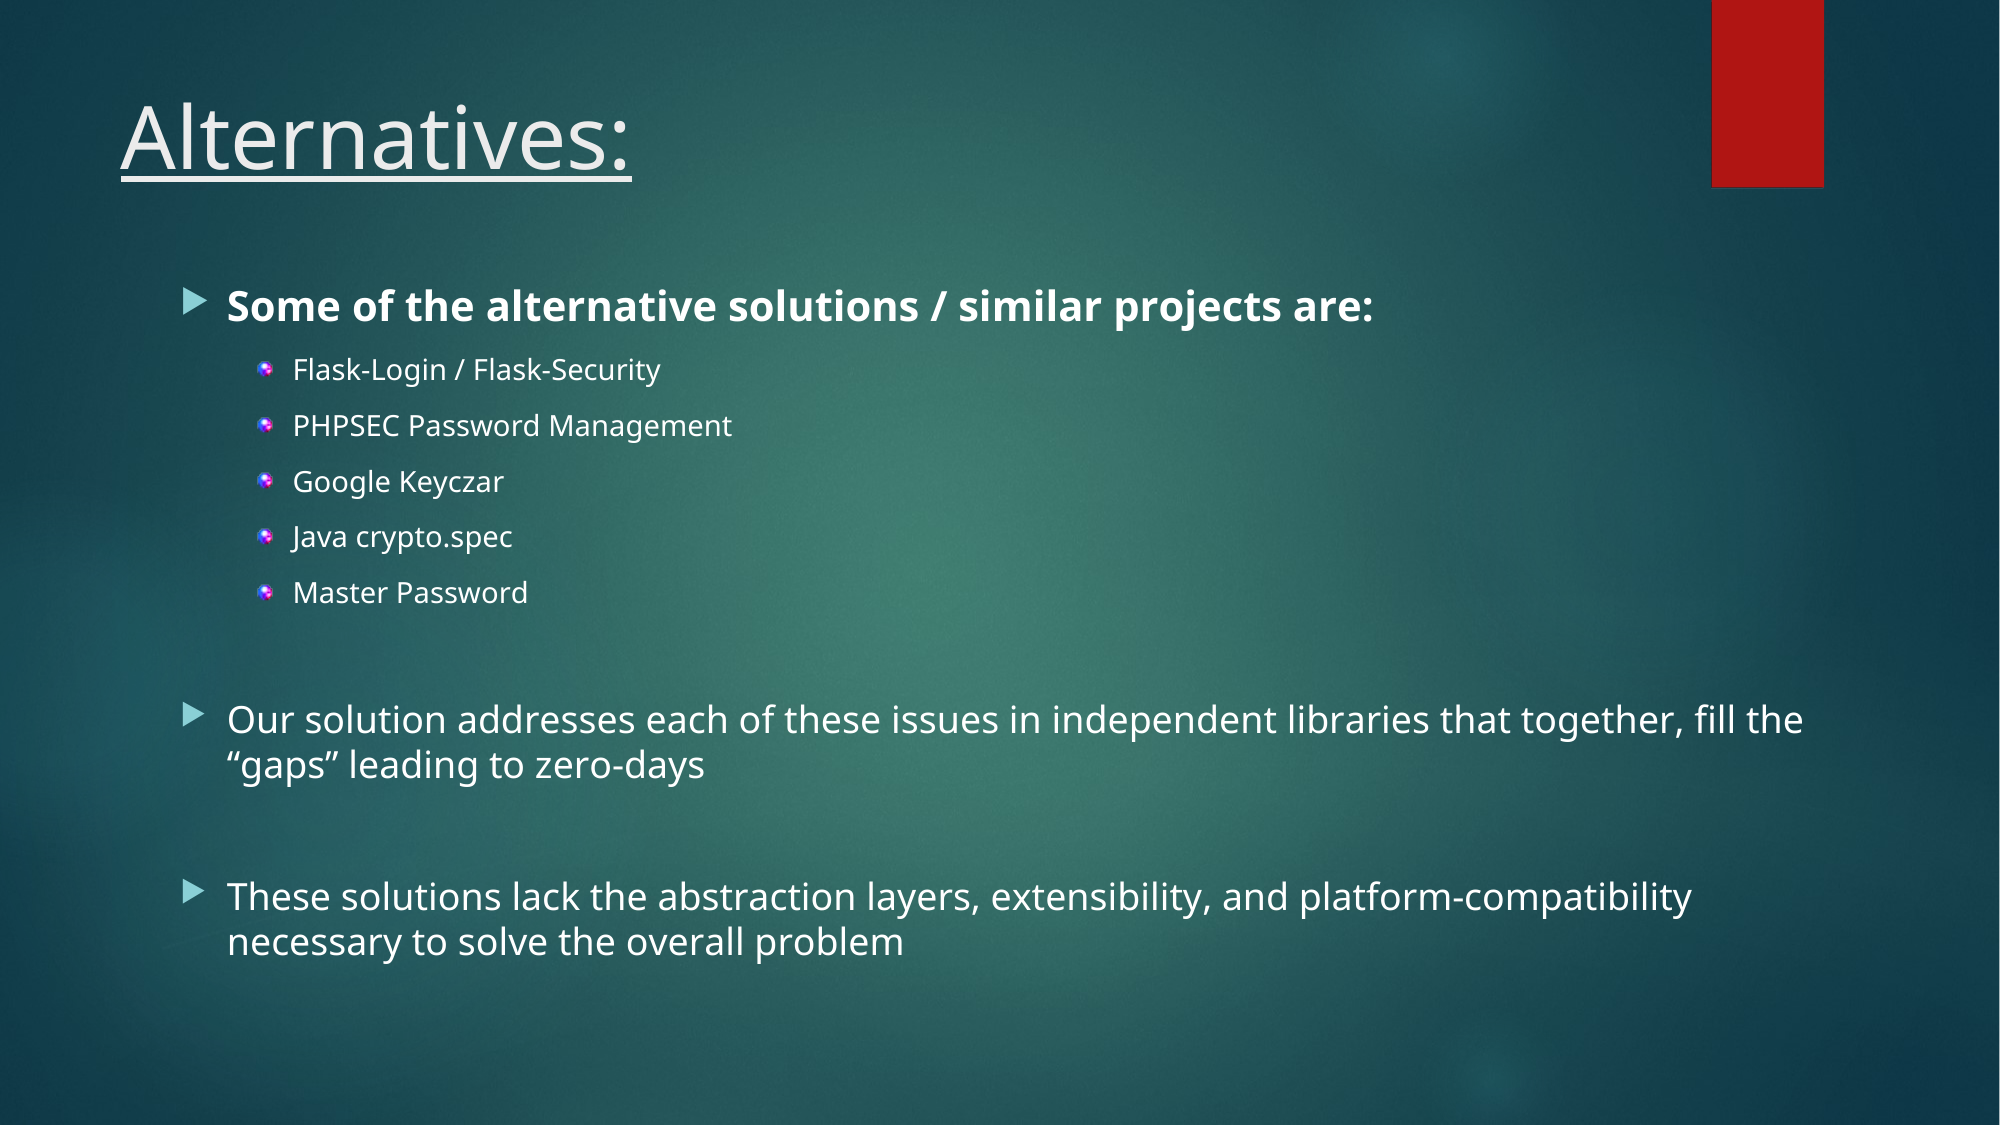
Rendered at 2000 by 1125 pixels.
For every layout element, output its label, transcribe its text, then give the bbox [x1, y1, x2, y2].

list Some of the alternative solutions / similar projects are: Flask-Login / Flask-Security PHPSEC Password Management Google Keyczar Java crypto.spec Master Password Our solution addresses each of these issues in independent libraries that together, fill the “gaps” leading to zero-days These solutions lack the abstraction layers, extensibility, and platform-compatibility necessary to solve the overall problem [90, 272, 1846, 1014]
title Alternatives: [105, 74, 1649, 272]
picture [0, 0, 2000, 1125]
